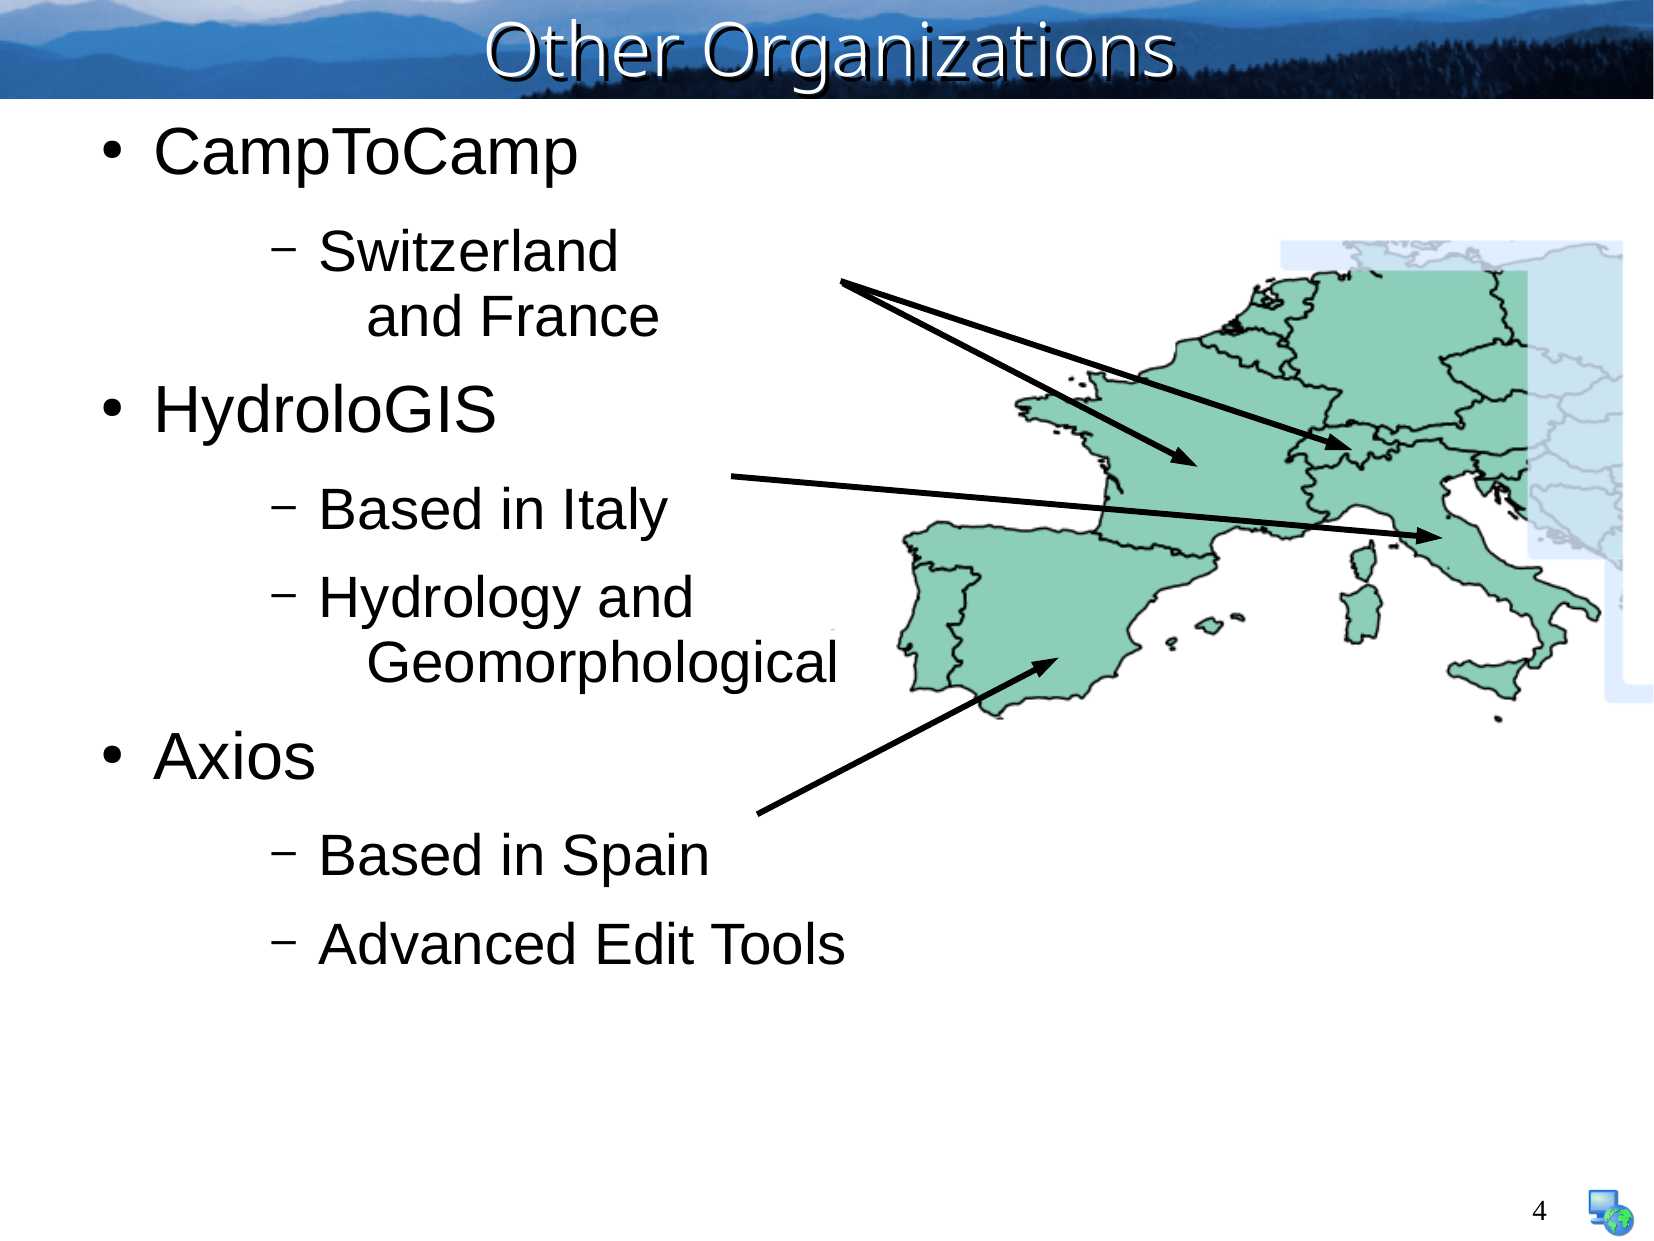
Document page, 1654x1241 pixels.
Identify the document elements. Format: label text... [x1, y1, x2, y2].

list CampToCamp Switzerland and France HydroloGIS Based in Italy Hydrology and Geomorphological analyses Axios Based in Spain Advanced Edit Tools [82, 114, 1571, 1184]
picture [0, 0, 805, 99]
picture [845, 169, 1654, 770]
title Other Organizations [49, 0, 1611, 96]
picture [1588, 1189, 1635, 1238]
picture [818, 0, 1654, 99]
